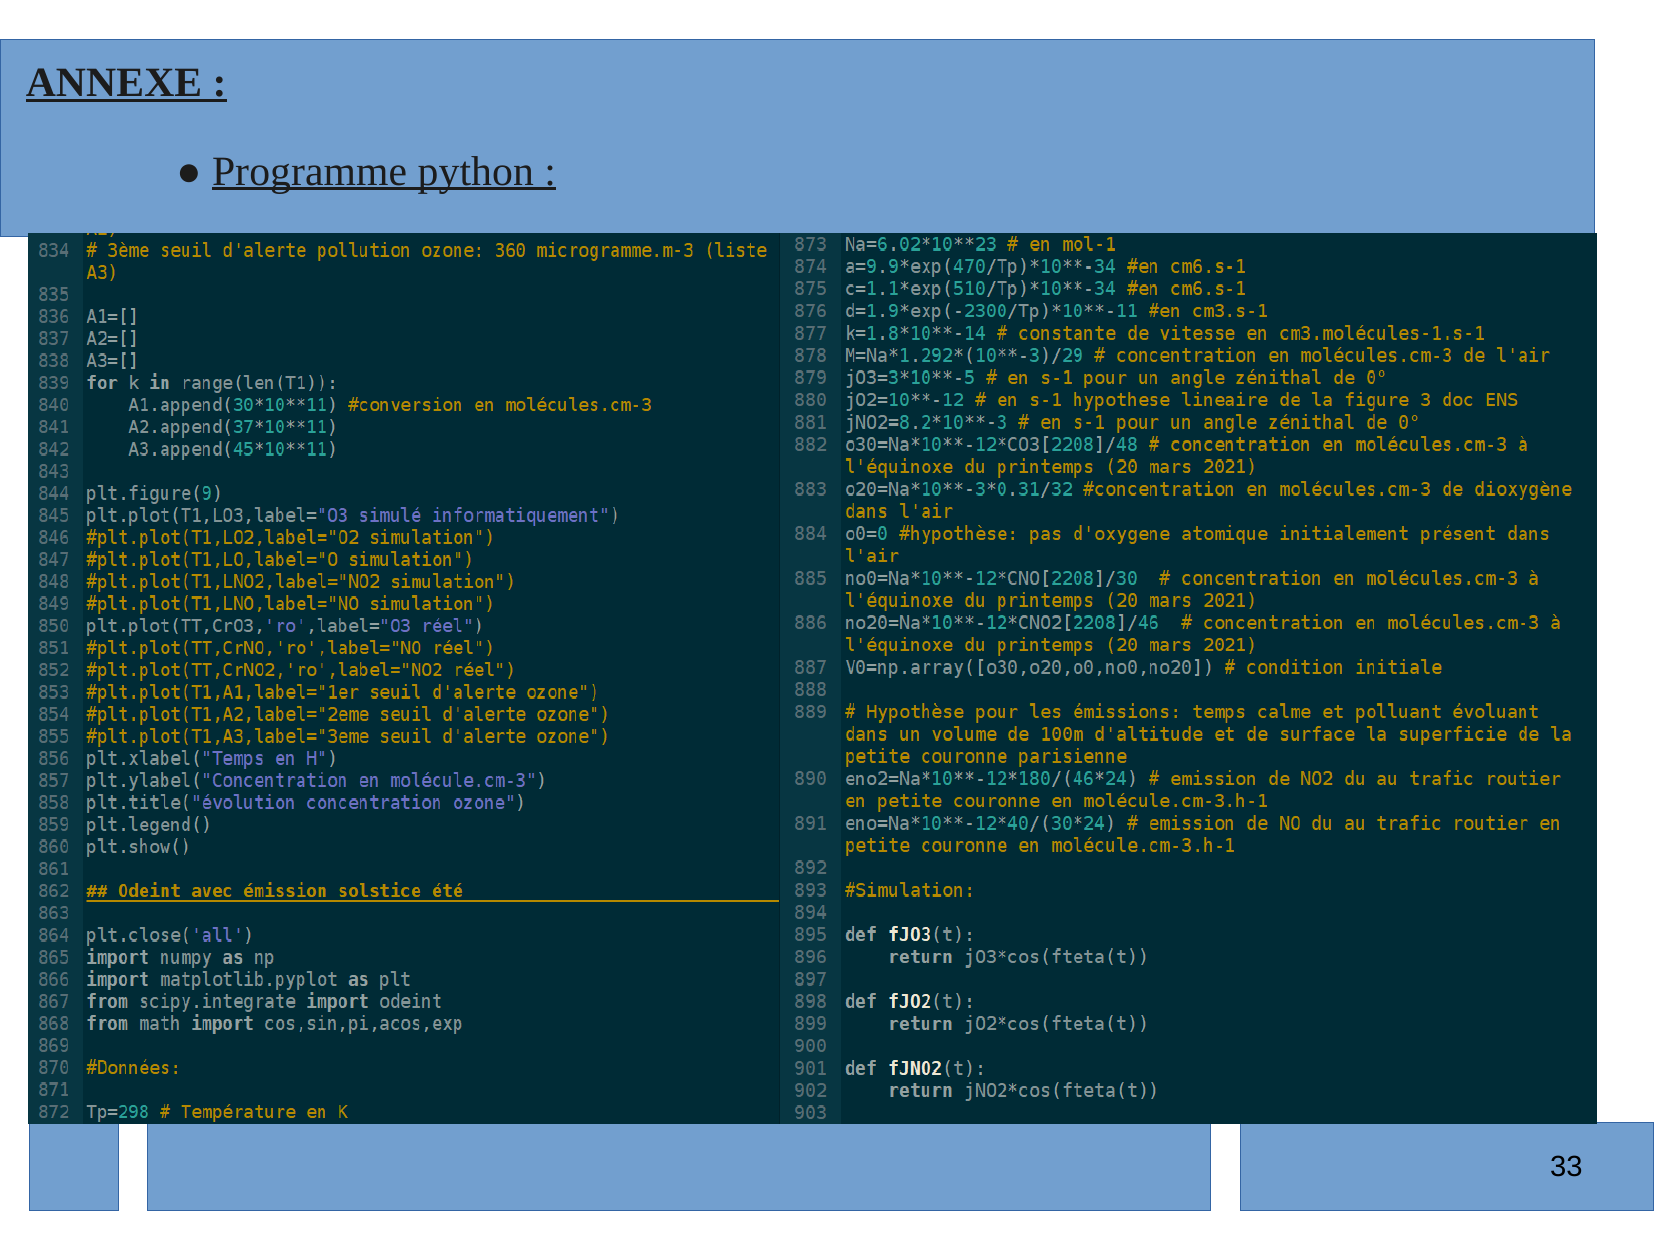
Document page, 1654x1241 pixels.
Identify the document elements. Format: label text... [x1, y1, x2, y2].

picture [556, 689, 565, 698]
picture [1184, 488, 1190, 495]
picture [401, 642, 415, 653]
picture [1476, 482, 1483, 495]
picture [204, 686, 210, 698]
picture [1204, 838, 1211, 851]
picture [1238, 460, 1242, 472]
picture [1193, 798, 1202, 806]
picture [412, 553, 419, 565]
picture [161, 954, 167, 963]
picture [1020, 772, 1025, 784]
picture [913, 327, 917, 339]
picture [867, 731, 874, 740]
picture [1530, 486, 1537, 497]
picture [1487, 731, 1495, 740]
picture [902, 488, 908, 495]
picture [309, 421, 313, 432]
picture [204, 888, 210, 896]
picture [913, 666, 919, 673]
picture [140, 689, 145, 702]
picture [99, 976, 111, 989]
picture [119, 885, 125, 896]
picture [391, 601, 403, 609]
picture [1307, 575, 1319, 584]
picture [88, 932, 93, 945]
picture [162, 645, 169, 653]
picture [1168, 308, 1178, 316]
picture [386, 998, 393, 1007]
picture [922, 1087, 929, 1096]
picture [267, 399, 271, 410]
picture [911, 995, 920, 1007]
picture [1216, 486, 1232, 495]
picture [168, 822, 178, 830]
picture [933, 616, 938, 628]
picture [1291, 709, 1299, 717]
picture [351, 597, 358, 609]
picture [1096, 772, 1103, 779]
picture [900, 772, 909, 784]
picture [226, 686, 231, 695]
picture [276, 685, 281, 698]
picture [923, 772, 929, 779]
picture [1364, 531, 1375, 539]
picture [780, 283, 840, 1124]
picture [382, 799, 389, 808]
picture [911, 928, 920, 940]
picture [226, 708, 232, 720]
picture [1081, 709, 1093, 717]
picture [126, 247, 138, 256]
picture [320, 976, 326, 985]
picture [1147, 531, 1156, 539]
picture [1049, 419, 1059, 428]
picture [925, 884, 929, 896]
picture [380, 512, 393, 521]
picture [1095, 817, 1104, 829]
picture [1128, 283, 1138, 294]
picture [971, 753, 983, 762]
picture [1205, 486, 1213, 495]
picture [1301, 352, 1310, 361]
picture [1147, 285, 1156, 294]
picture [391, 777, 399, 786]
picture [1131, 727, 1136, 740]
picture [243, 642, 258, 653]
picture [330, 686, 336, 698]
picture [315, 1109, 324, 1117]
picture [1238, 639, 1242, 650]
picture [1475, 441, 1484, 450]
picture [1008, 817, 1017, 829]
picture [1142, 728, 1147, 740]
picture [1255, 486, 1265, 495]
picture [246, 597, 253, 609]
picture [1242, 352, 1254, 361]
picture [1388, 704, 1393, 716]
picture [1182, 375, 1189, 383]
picture [1215, 596, 1223, 604]
picture [867, 349, 876, 361]
picture [1554, 727, 1559, 740]
picture [88, 799, 93, 812]
picture [200, 1109, 216, 1121]
picture [1356, 441, 1365, 450]
picture [878, 438, 898, 450]
picture [334, 777, 345, 786]
picture [1248, 727, 1255, 740]
picture [1227, 839, 1231, 851]
picture [234, 575, 247, 587]
picture [135, 884, 143, 896]
picture [1059, 597, 1076, 610]
picture [1060, 464, 1076, 477]
picture [857, 890, 865, 896]
picture [1106, 664, 1113, 673]
picture [1520, 727, 1526, 740]
picture [140, 1020, 148, 1029]
picture [1052, 842, 1061, 851]
picture [263, 777, 272, 786]
picture [1005, 397, 1015, 405]
picture [1226, 460, 1234, 466]
picture [99, 886, 106, 896]
picture [1026, 842, 1037, 851]
picture [854, 798, 863, 806]
picture [497, 514, 503, 521]
picture [900, 616, 909, 628]
picture [1548, 486, 1558, 495]
picture [900, 731, 907, 740]
picture [976, 1084, 989, 1096]
picture [370, 796, 378, 808]
picture [443, 512, 450, 521]
picture [1519, 709, 1525, 717]
picture [1487, 486, 1495, 495]
picture [162, 380, 168, 388]
picture [1117, 755, 1126, 760]
picture [1101, 375, 1108, 383]
picture [1030, 597, 1037, 606]
picture [1331, 441, 1341, 450]
picture [549, 689, 555, 698]
picture [1053, 616, 1061, 622]
picture [129, 796, 137, 807]
picture [204, 531, 208, 543]
picture [114, 1065, 125, 1073]
picture [1264, 664, 1276, 673]
picture [298, 645, 305, 653]
picture [1236, 438, 1244, 450]
picture [1377, 704, 1382, 716]
picture [120, 1020, 127, 1029]
picture [162, 601, 169, 609]
picture [162, 888, 168, 896]
picture [393, 689, 398, 698]
picture [1009, 727, 1016, 740]
picture [125, 887, 132, 896]
picture [912, 371, 917, 383]
picture [1210, 531, 1224, 539]
picture [987, 753, 994, 762]
picture [846, 575, 853, 584]
picture [998, 642, 1005, 655]
picture [370, 556, 382, 565]
picture [889, 572, 902, 584]
picture [1421, 709, 1428, 717]
picture [945, 416, 949, 428]
picture [319, 998, 331, 1011]
picture [162, 556, 169, 565]
picture [161, 751, 168, 764]
picture [1370, 727, 1374, 740]
picture [978, 349, 982, 361]
picture [1163, 728, 1168, 740]
picture [1470, 820, 1477, 829]
picture [108, 796, 116, 807]
picture [1364, 620, 1373, 628]
picture [1196, 483, 1201, 495]
picture [1074, 393, 1080, 405]
picture [1019, 798, 1026, 806]
picture [965, 731, 972, 740]
picture [219, 1020, 226, 1029]
text_box ● Programme python : [176, 147, 1566, 283]
picture [1118, 460, 1126, 466]
picture [267, 514, 273, 521]
picture [1254, 330, 1265, 339]
picture [130, 376, 135, 388]
picture [1242, 776, 1254, 784]
picture [564, 733, 575, 742]
picture [932, 285, 938, 298]
picture [1410, 731, 1417, 740]
picture [1291, 531, 1298, 539]
picture [965, 526, 972, 539]
picture [200, 446, 209, 455]
picture [976, 731, 985, 740]
picture [267, 1000, 273, 1007]
picture [978, 438, 982, 450]
picture [498, 686, 503, 698]
picture [1060, 642, 1076, 655]
picture [943, 928, 951, 939]
picture [891, 349, 897, 356]
picture [993, 709, 1000, 717]
picture [1084, 330, 1091, 339]
picture [267, 691, 273, 698]
picture [1128, 596, 1136, 604]
picture [944, 371, 951, 378]
picture [91, 332, 95, 342]
picture [496, 777, 504, 786]
picture [319, 888, 325, 896]
picture [455, 799, 462, 808]
picture [846, 620, 853, 628]
picture [846, 459, 851, 471]
picture [1336, 486, 1341, 495]
picture [1160, 842, 1169, 851]
picture [1171, 731, 1178, 740]
picture [966, 772, 973, 779]
picture [944, 731, 952, 740]
picture [858, 371, 865, 382]
picture [1444, 482, 1450, 495]
picture [162, 1105, 168, 1117]
picture [229, 777, 241, 786]
picture [933, 887, 941, 896]
picture [129, 1065, 136, 1073]
picture [162, 733, 169, 742]
picture [846, 349, 854, 361]
picture [1060, 798, 1070, 806]
picture [194, 509, 198, 521]
picture [1323, 415, 1330, 428]
picture [1150, 464, 1158, 472]
picture [1204, 308, 1213, 316]
picture [967, 327, 971, 339]
picture [162, 689, 169, 698]
picture [204, 934, 210, 941]
picture [131, 353, 135, 368]
picture [171, 1016, 178, 1029]
picture [1119, 305, 1123, 316]
picture [857, 733, 864, 740]
picture [1421, 731, 1429, 744]
picture [1277, 352, 1287, 361]
picture [422, 998, 429, 1007]
picture [998, 464, 1005, 477]
picture [162, 667, 169, 675]
picture [1150, 642, 1158, 650]
picture [867, 508, 874, 517]
picture [213, 998, 220, 1007]
picture [999, 326, 1005, 339]
picture [100, 310, 104, 322]
picture [224, 730, 231, 741]
picture [1432, 666, 1441, 671]
picture [1323, 330, 1332, 339]
text_box ANNEXE : [25, 59, 1001, 153]
picture [1065, 305, 1069, 316]
picture [966, 616, 973, 623]
picture [889, 483, 898, 495]
picture [162, 534, 169, 543]
picture [1563, 733, 1570, 740]
picture [1106, 753, 1113, 762]
picture [455, 601, 471, 609]
picture [847, 326, 852, 339]
picture [204, 597, 208, 609]
picture [1145, 709, 1156, 717]
picture [204, 553, 208, 565]
picture [1182, 419, 1189, 428]
picture [955, 616, 962, 623]
picture [152, 932, 159, 941]
picture [412, 514, 420, 519]
picture [434, 556, 439, 565]
picture [945, 394, 949, 405]
picture [933, 371, 940, 378]
picture [938, 753, 945, 762]
picture [1204, 397, 1211, 405]
picture [1151, 731, 1158, 740]
picture [204, 575, 208, 587]
picture [263, 380, 272, 388]
picture [1367, 575, 1375, 584]
picture [297, 574, 304, 587]
picture [1032, 483, 1038, 495]
picture [161, 773, 168, 786]
picture [90, 310, 95, 320]
picture [901, 371, 908, 378]
picture [150, 796, 158, 807]
picture [867, 664, 885, 673]
picture [1548, 820, 1558, 829]
picture [200, 402, 209, 410]
picture [1096, 727, 1103, 740]
picture [162, 846, 169, 852]
picture [171, 553, 179, 565]
picture [1255, 620, 1265, 628]
picture [911, 597, 918, 606]
picture [345, 711, 358, 720]
picture [255, 888, 263, 896]
picture [1010, 349, 1016, 356]
picture [328, 1020, 335, 1029]
picture [854, 776, 863, 784]
picture [978, 817, 982, 829]
picture [402, 689, 410, 698]
picture [1097, 416, 1101, 428]
picture [1183, 727, 1190, 740]
picture [98, 689, 104, 702]
picture [1434, 327, 1438, 339]
picture [911, 642, 918, 650]
picture [267, 421, 271, 432]
picture [1019, 572, 1032, 584]
picture [423, 799, 438, 808]
picture [224, 755, 247, 768]
picture [162, 579, 169, 587]
picture [150, 596, 155, 608]
picture [971, 798, 978, 806]
picture [1182, 284, 1196, 294]
picture [1329, 620, 1341, 628]
picture [1147, 486, 1156, 495]
picture [1168, 352, 1178, 361]
picture [257, 755, 262, 764]
picture [455, 534, 471, 543]
picture [265, 596, 270, 608]
picture [309, 443, 315, 455]
picture [955, 772, 962, 779]
picture [1205, 460, 1213, 466]
picture [357, 799, 366, 808]
picture [1292, 486, 1299, 495]
picture [999, 798, 1015, 806]
picture [1199, 575, 1211, 584]
picture [858, 510, 864, 517]
picture [988, 616, 993, 628]
picture [449, 402, 460, 410]
picture [1292, 441, 1308, 450]
picture [869, 305, 873, 316]
picture [119, 553, 126, 565]
picture [204, 730, 208, 742]
picture [361, 512, 367, 521]
picture [1249, 441, 1256, 450]
picture [891, 394, 895, 405]
picture [862, 574, 870, 584]
picture [933, 350, 940, 356]
picture [1260, 305, 1264, 316]
picture [1280, 817, 1294, 829]
picture [349, 575, 361, 587]
picture [454, 1020, 461, 1033]
picture [1486, 704, 1491, 716]
picture [243, 664, 258, 675]
picture [856, 755, 865, 760]
picture [1150, 664, 1156, 673]
picture [200, 424, 209, 432]
picture [99, 954, 111, 967]
picture [320, 443, 325, 455]
picture [1232, 575, 1243, 584]
picture [533, 512, 539, 525]
picture [182, 446, 187, 459]
picture [1084, 753, 1102, 762]
picture [309, 399, 313, 410]
picture [564, 711, 575, 720]
picture [28, 233, 82, 1124]
picture [1163, 483, 1168, 495]
picture [192, 597, 201, 609]
picture [1215, 419, 1222, 428]
picture [528, 689, 535, 698]
picture [1221, 620, 1232, 628]
picture [868, 616, 876, 622]
picture [1128, 393, 1135, 405]
picture [1465, 731, 1473, 740]
picture [1043, 616, 1050, 627]
picture [1008, 285, 1014, 298]
picture [1150, 597, 1158, 606]
picture [1016, 375, 1026, 383]
picture [277, 799, 282, 808]
picture [91, 354, 95, 364]
picture [1341, 575, 1352, 584]
picture [1497, 394, 1506, 405]
picture [1074, 731, 1082, 740]
picture [1388, 620, 1397, 628]
picture [162, 711, 169, 720]
picture [1118, 733, 1125, 740]
picture [234, 999, 246, 1006]
picture [1236, 794, 1243, 806]
picture [1329, 664, 1341, 673]
picture [1291, 330, 1303, 339]
picture [307, 596, 312, 608]
picture [924, 483, 929, 495]
picture [1508, 620, 1517, 628]
picture [911, 526, 918, 539]
picture [852, 994, 858, 1007]
picture [346, 733, 358, 742]
picture [1228, 728, 1233, 740]
picture [900, 755, 909, 760]
picture [1030, 642, 1037, 650]
picture [1036, 330, 1048, 339]
picture [1301, 772, 1315, 784]
picture [1212, 709, 1228, 722]
picture [922, 704, 927, 717]
picture [234, 597, 247, 609]
picture [282, 799, 293, 808]
picture [120, 998, 127, 1007]
picture [412, 579, 424, 587]
picture [401, 796, 409, 808]
picture [297, 976, 302, 989]
picture [204, 1020, 216, 1033]
picture [1223, 441, 1232, 450]
picture [978, 572, 982, 584]
picture [434, 685, 440, 698]
picture [276, 552, 281, 565]
picture [276, 755, 293, 764]
picture [945, 666, 951, 673]
picture [1280, 704, 1285, 716]
picture [339, 597, 352, 609]
picture [87, 552, 104, 569]
picture [1030, 704, 1035, 716]
picture [108, 596, 113, 608]
picture [319, 799, 335, 808]
picture [1179, 776, 1191, 784]
picture [956, 349, 962, 356]
picture [236, 686, 242, 698]
picture [1065, 753, 1071, 762]
picture [847, 731, 853, 740]
picture [869, 327, 873, 339]
picture [391, 534, 403, 543]
picture [1255, 375, 1265, 383]
picture [933, 772, 938, 784]
picture [1385, 531, 1395, 539]
picture [1134, 352, 1146, 361]
picture [944, 887, 961, 896]
picture [1477, 327, 1481, 339]
picture [1030, 464, 1037, 472]
picture [923, 616, 929, 623]
picture [156, 844, 162, 852]
picture [856, 416, 869, 428]
picture [454, 888, 461, 896]
picture [140, 839, 145, 852]
picture [1529, 531, 1536, 539]
picture [1130, 305, 1134, 316]
picture [366, 777, 377, 786]
picture [114, 976, 121, 985]
picture [891, 887, 896, 896]
picture [482, 402, 492, 410]
picture [971, 842, 983, 851]
picture [998, 755, 1006, 760]
picture [1486, 575, 1495, 584]
picture [621, 402, 630, 410]
picture [439, 556, 450, 565]
picture [483, 512, 494, 521]
picture [1123, 663, 1130, 673]
picture [480, 579, 492, 587]
picture [255, 954, 262, 963]
picture [174, 686, 179, 698]
picture [913, 889, 919, 896]
picture [161, 976, 173, 985]
picture [1150, 375, 1156, 383]
picture [998, 597, 1005, 610]
picture [987, 842, 994, 851]
picture [911, 731, 918, 740]
picture [1134, 419, 1141, 428]
picture [854, 820, 863, 829]
picture [1183, 441, 1200, 450]
picture [1378, 733, 1385, 740]
picture [848, 927, 858, 940]
picture [224, 799, 232, 808]
picture [88, 886, 95, 896]
picture [1368, 441, 1374, 450]
picture [873, 817, 902, 829]
picture [1498, 486, 1506, 495]
picture [182, 954, 195, 967]
picture [1064, 371, 1069, 383]
picture [1107, 486, 1124, 495]
picture [1421, 352, 1430, 361]
picture [1150, 437, 1159, 448]
picture [216, 442, 221, 455]
picture [1238, 594, 1242, 606]
picture [506, 402, 519, 410]
picture [868, 928, 875, 940]
picture [334, 998, 340, 1007]
picture [854, 527, 859, 537]
picture [1221, 820, 1232, 829]
picture [1009, 616, 1016, 623]
picture [1032, 755, 1038, 762]
picture [1280, 486, 1289, 495]
picture [938, 842, 945, 851]
picture [1472, 531, 1482, 539]
text_box 33 [1535, 1142, 1625, 1218]
picture [140, 556, 145, 569]
picture [477, 799, 492, 808]
picture [902, 349, 906, 361]
picture [1225, 660, 1234, 673]
picture [412, 596, 417, 608]
picture [171, 446, 177, 459]
picture [1291, 370, 1298, 383]
picture [122, 686, 126, 698]
picture [890, 928, 897, 940]
picture [376, 402, 387, 410]
picture [1260, 795, 1264, 806]
picture [1010, 1084, 1016, 1091]
picture [957, 727, 962, 740]
picture [911, 1062, 927, 1074]
picture [1030, 616, 1043, 628]
picture [397, 994, 410, 1007]
picture [922, 954, 929, 962]
picture [548, 512, 586, 521]
picture [1079, 663, 1086, 673]
picture [911, 464, 918, 472]
picture [1324, 733, 1331, 740]
picture [1043, 728, 1049, 740]
picture [1288, 419, 1298, 428]
picture [880, 508, 886, 517]
picture [988, 772, 993, 784]
picture [868, 887, 891, 896]
picture [1367, 664, 1373, 673]
picture [204, 708, 208, 720]
picture [90, 266, 95, 276]
picture [267, 443, 273, 455]
picture [852, 1061, 858, 1074]
picture [922, 1021, 929, 1029]
picture [1503, 776, 1510, 784]
picture [255, 796, 262, 808]
picture [412, 664, 425, 675]
picture [1157, 820, 1169, 829]
picture [1291, 731, 1298, 740]
picture [152, 757, 158, 764]
picture [203, 380, 209, 388]
picture [1084, 798, 1093, 806]
picture [114, 954, 122, 963]
picture [98, 839, 103, 851]
picture [1411, 666, 1418, 673]
picture [1269, 438, 1277, 450]
picture [1009, 772, 1016, 779]
picture [1054, 394, 1058, 405]
picture [1399, 486, 1408, 495]
